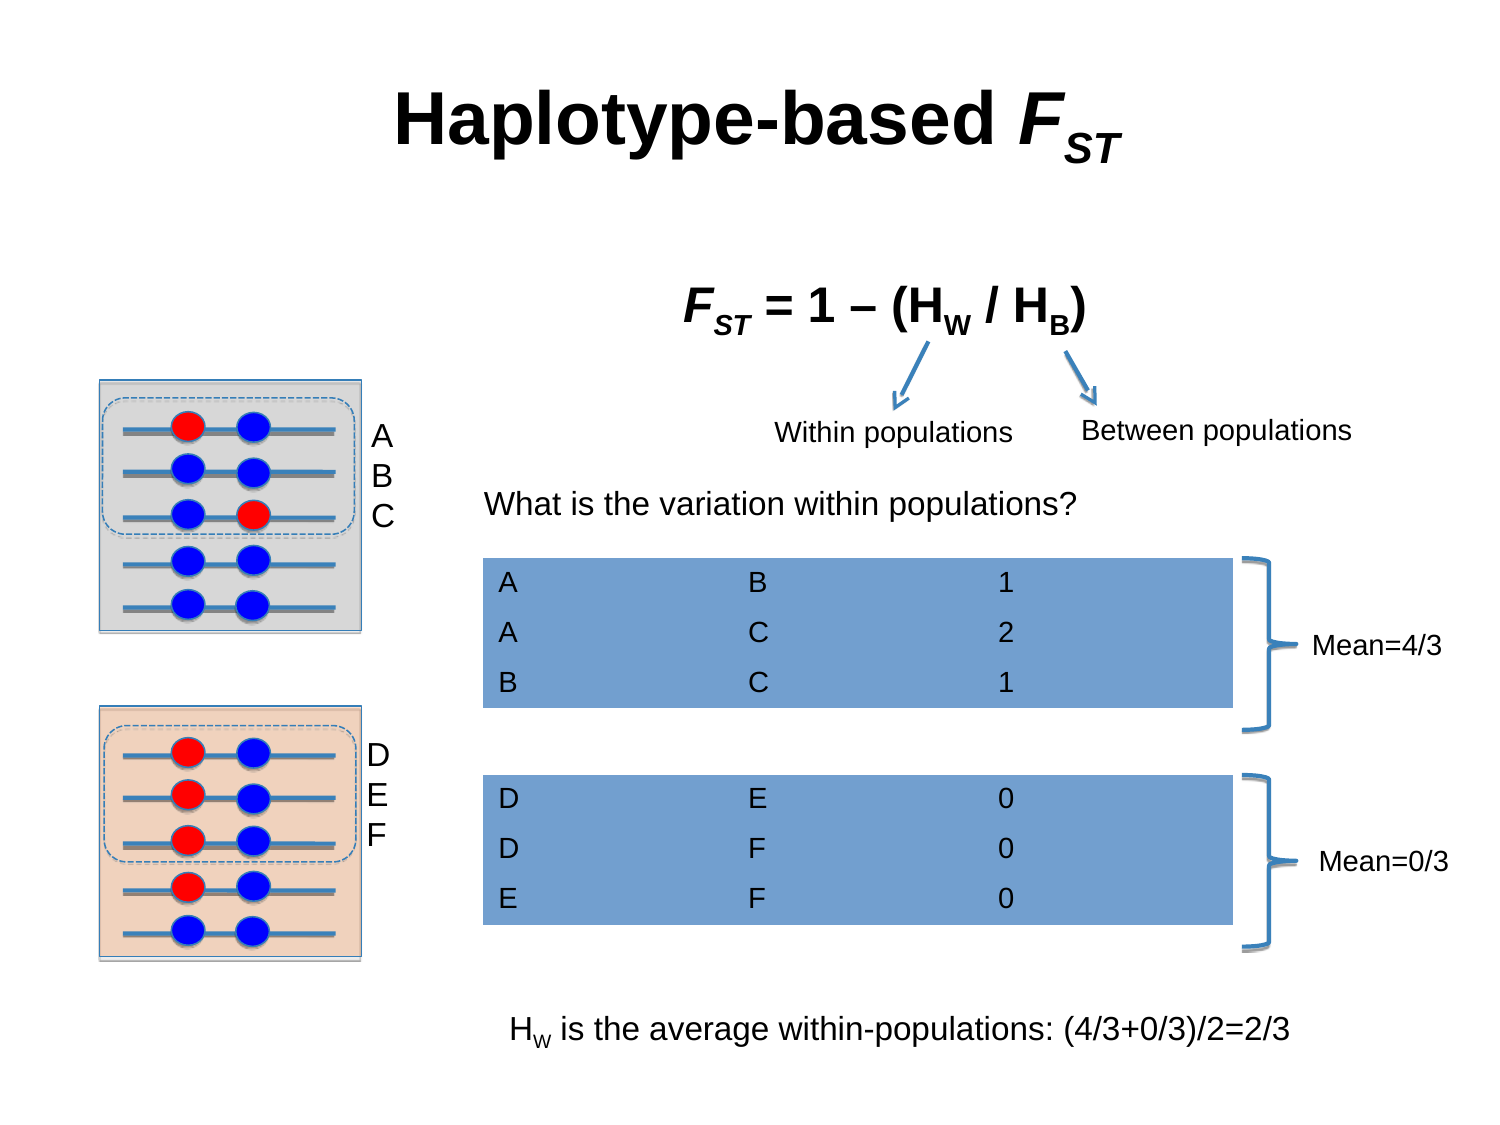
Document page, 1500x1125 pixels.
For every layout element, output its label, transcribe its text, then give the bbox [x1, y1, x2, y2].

text_box Mean=0/3 [1303, 835, 1465, 886]
text_box D E F [351, 742, 355, 850]
table_cell D [483, 825, 733, 875]
text_box What is the variation within populations? [469, 474, 1094, 530]
text_box Mean=4/3 [1297, 619, 1458, 669]
text_box A B C [356, 406, 410, 542]
table_header E [733, 775, 983, 825]
text_box HW is the average within-populations: (4/3+0/3)/2=2/3 [494, 999, 1307, 1060]
text_box D E F [351, 725, 406, 861]
table_cell 2 [983, 608, 1233, 658]
table_cell 0 [983, 825, 1233, 875]
table_header B [733, 558, 983, 608]
table_header A [483, 558, 733, 608]
text_box [99, 379, 362, 631]
table_cell F [733, 875, 983, 925]
table_cell E [483, 875, 733, 925]
table_cell 0 [983, 875, 1233, 925]
text_box FST = 1 – (HW / HB) [612, 265, 1158, 349]
table_header 0 [983, 775, 1233, 825]
table_header 1 [983, 558, 1233, 608]
table_cell C [733, 608, 983, 658]
text_box Between populations [1066, 403, 1368, 454]
title Haplotype-based FST [81, 0, 1432, 188]
table_cell B [483, 658, 733, 708]
table_cell 1 [983, 658, 1233, 708]
table_cell A [483, 608, 733, 658]
text_box [99, 705, 362, 957]
table_header D [483, 775, 733, 825]
table_cell C [733, 658, 983, 708]
text_box Within populations [759, 405, 1029, 456]
table_cell F [733, 825, 983, 875]
